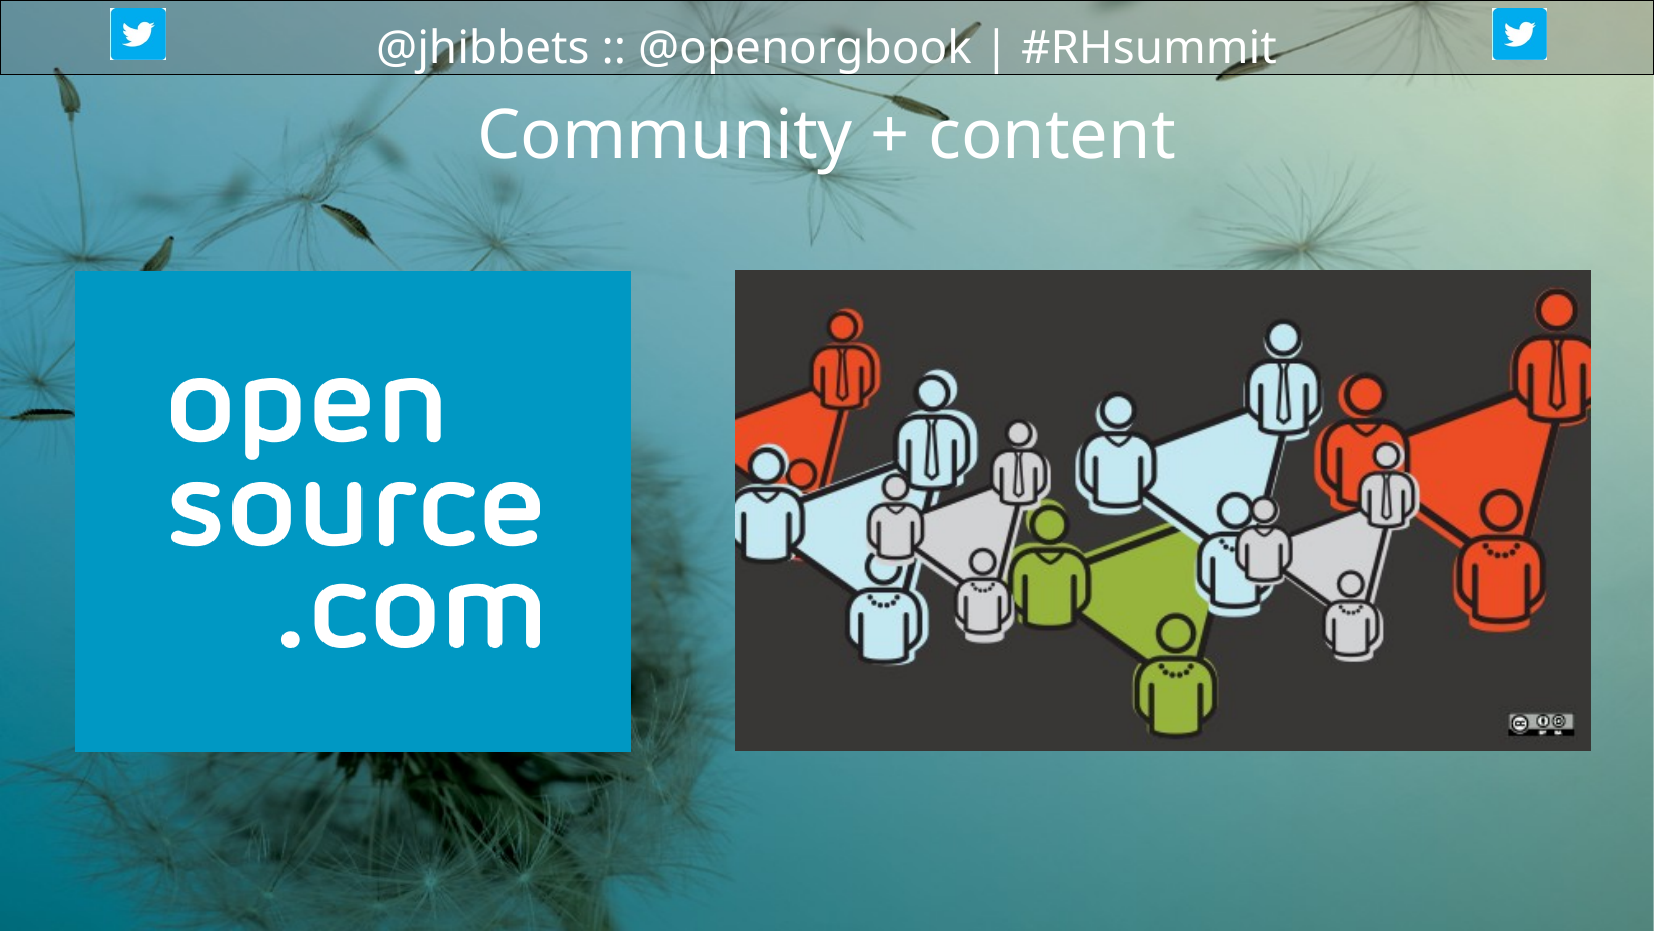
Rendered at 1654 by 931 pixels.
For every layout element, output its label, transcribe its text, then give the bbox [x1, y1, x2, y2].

picture [124, 22, 154, 46]
picture [0, 75, 1654, 931]
title Community + content [82, 54, 1571, 211]
picture [1506, 22, 1535, 46]
